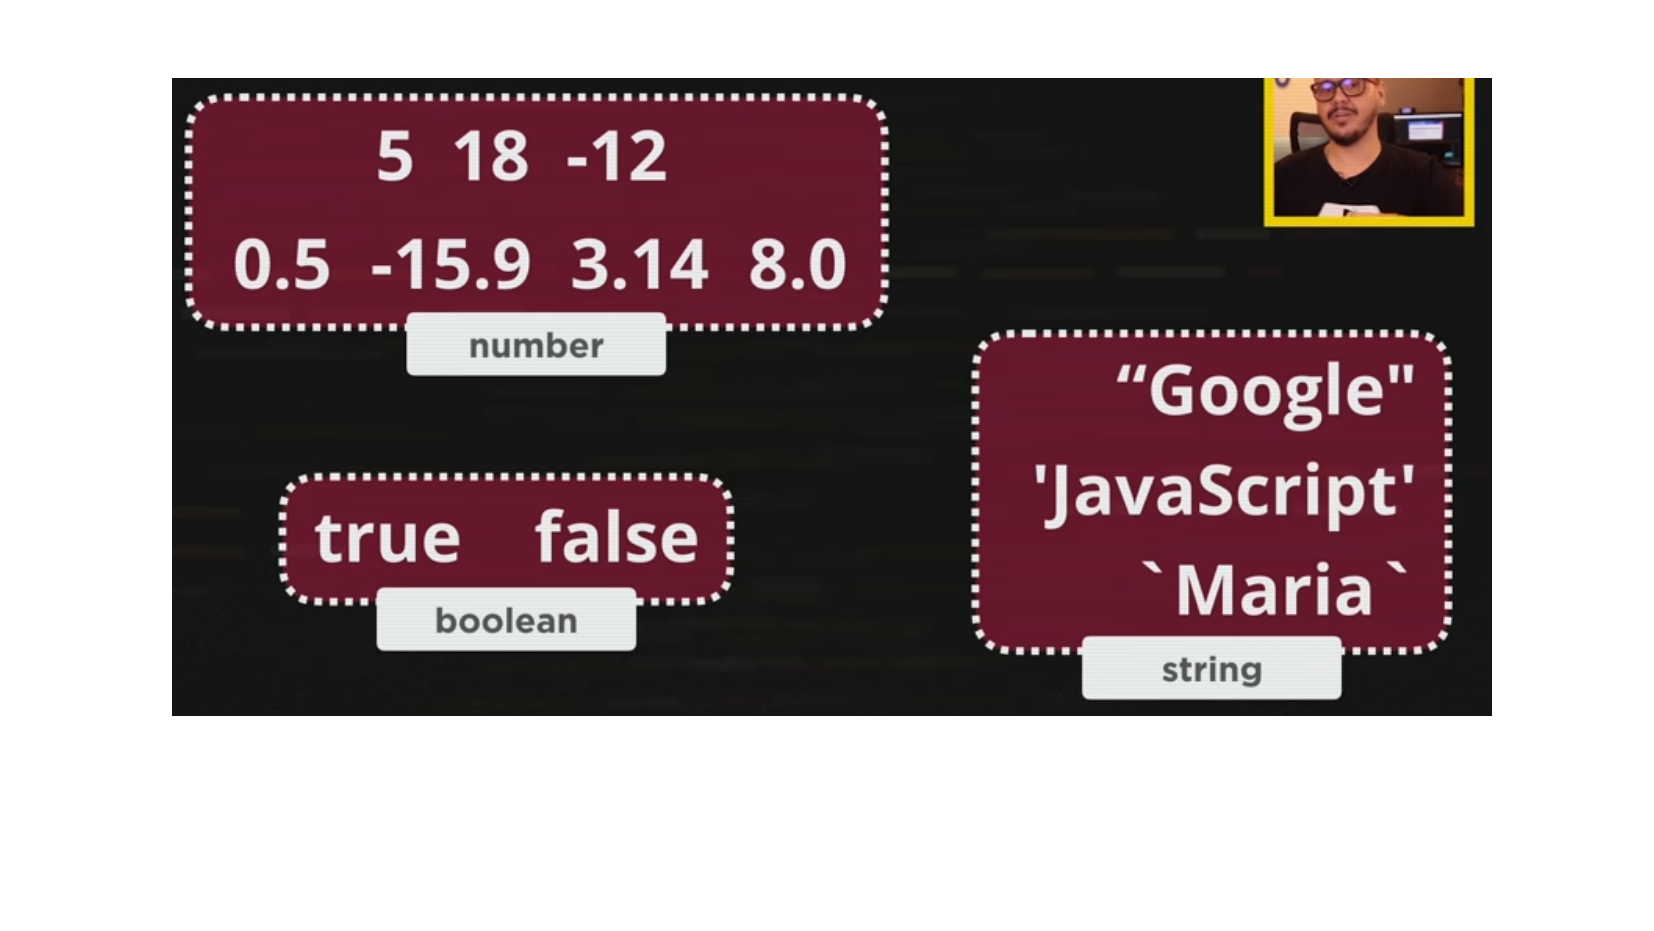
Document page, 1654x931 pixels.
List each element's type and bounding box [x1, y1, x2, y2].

picture [172, 78, 1492, 716]
